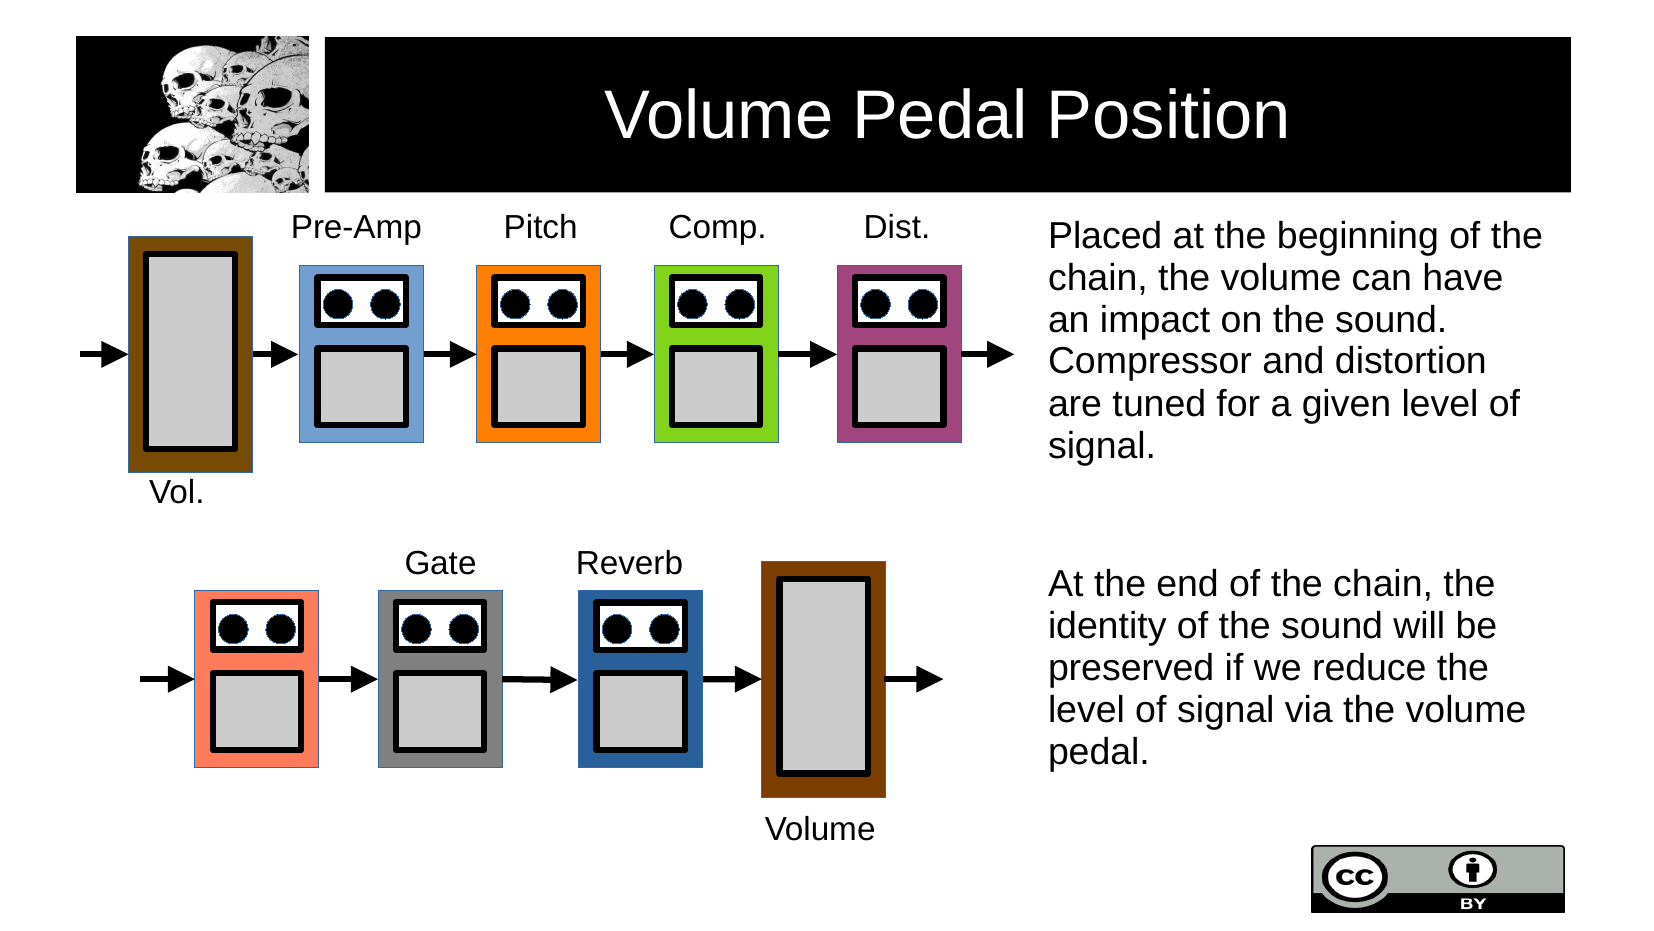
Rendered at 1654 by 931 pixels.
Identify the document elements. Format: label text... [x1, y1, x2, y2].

text_box [654, 265, 779, 443]
text_box At the end of the chain, the identity of the sound will be preserved if we reduce the level of signal via the volume pedal. [1033, 555, 1565, 821]
picture [76, 36, 309, 193]
text_box Pitch [488, 200, 607, 260]
text_box [128, 236, 253, 473]
text_box Placed at the beginning of the chain, the volume can have an impact on the sound. Compressor and distortion are tuned for a given level of signal. [1033, 206, 1565, 474]
text_box Dist. [848, 200, 968, 253]
text_box Comp. [654, 200, 808, 253]
text_box [761, 561, 886, 798]
text_box [837, 265, 962, 443]
text_box [578, 591, 703, 768]
text_box Gate [389, 537, 508, 597]
text_box Volume [750, 803, 904, 856]
text_box Vol. [134, 473, 253, 519]
text_box [194, 590, 319, 768]
picture [1311, 845, 1565, 913]
text_box [299, 265, 424, 443]
text_box Pre-Amp [276, 200, 460, 260]
text_box [476, 265, 601, 443]
text_box [378, 590, 503, 768]
text_box Reverb [561, 537, 721, 591]
title Volume Pedal Position [324, 37, 1571, 193]
